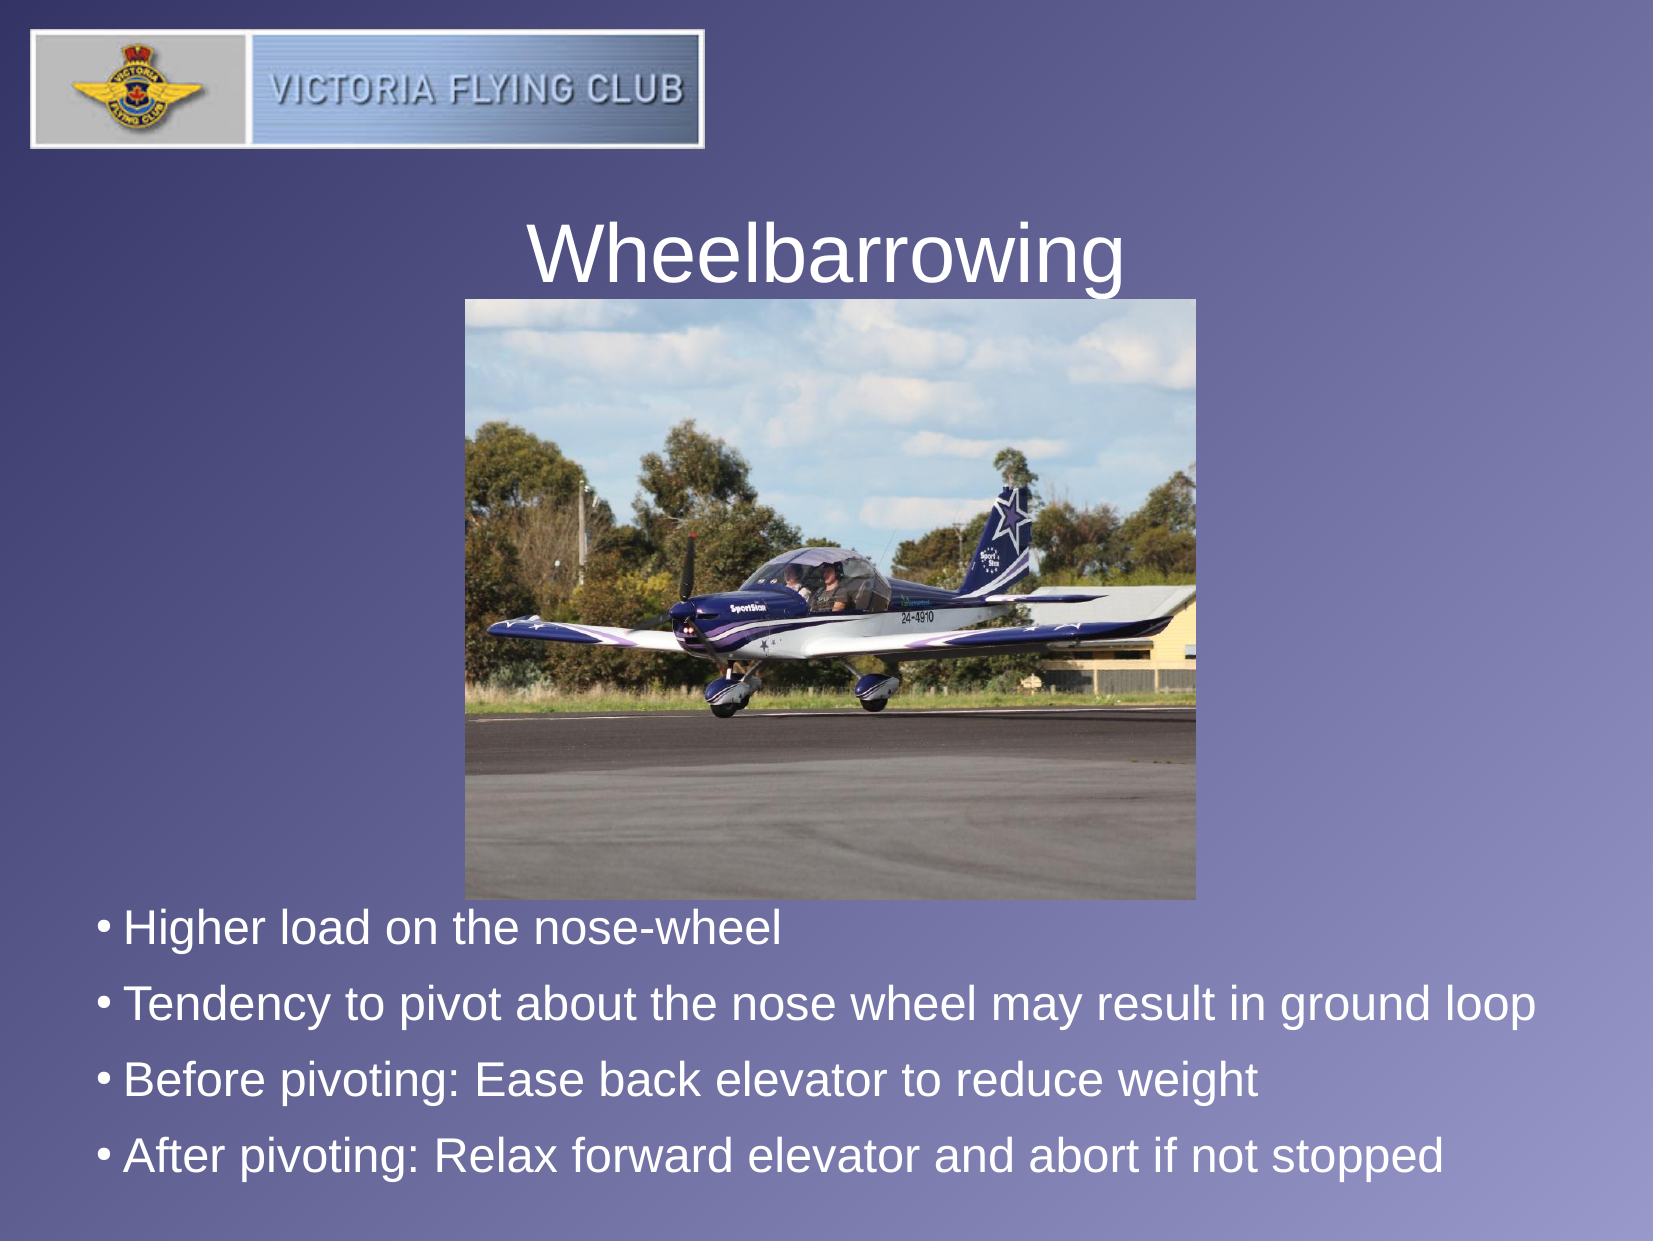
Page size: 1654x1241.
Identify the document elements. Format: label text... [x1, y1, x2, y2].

title Wheelbarrowing [82, 150, 1571, 358]
picture [465, 299, 1196, 900]
picture [30, 29, 705, 149]
list Higher load on the nose-wheel Tendency to pivot about the nose wheel may result in ground loop Before pivoting: Ease back elevator to reduce weight After pivoting: Relax forward elevator and abort if not stopped [82, 900, 1571, 1201]
